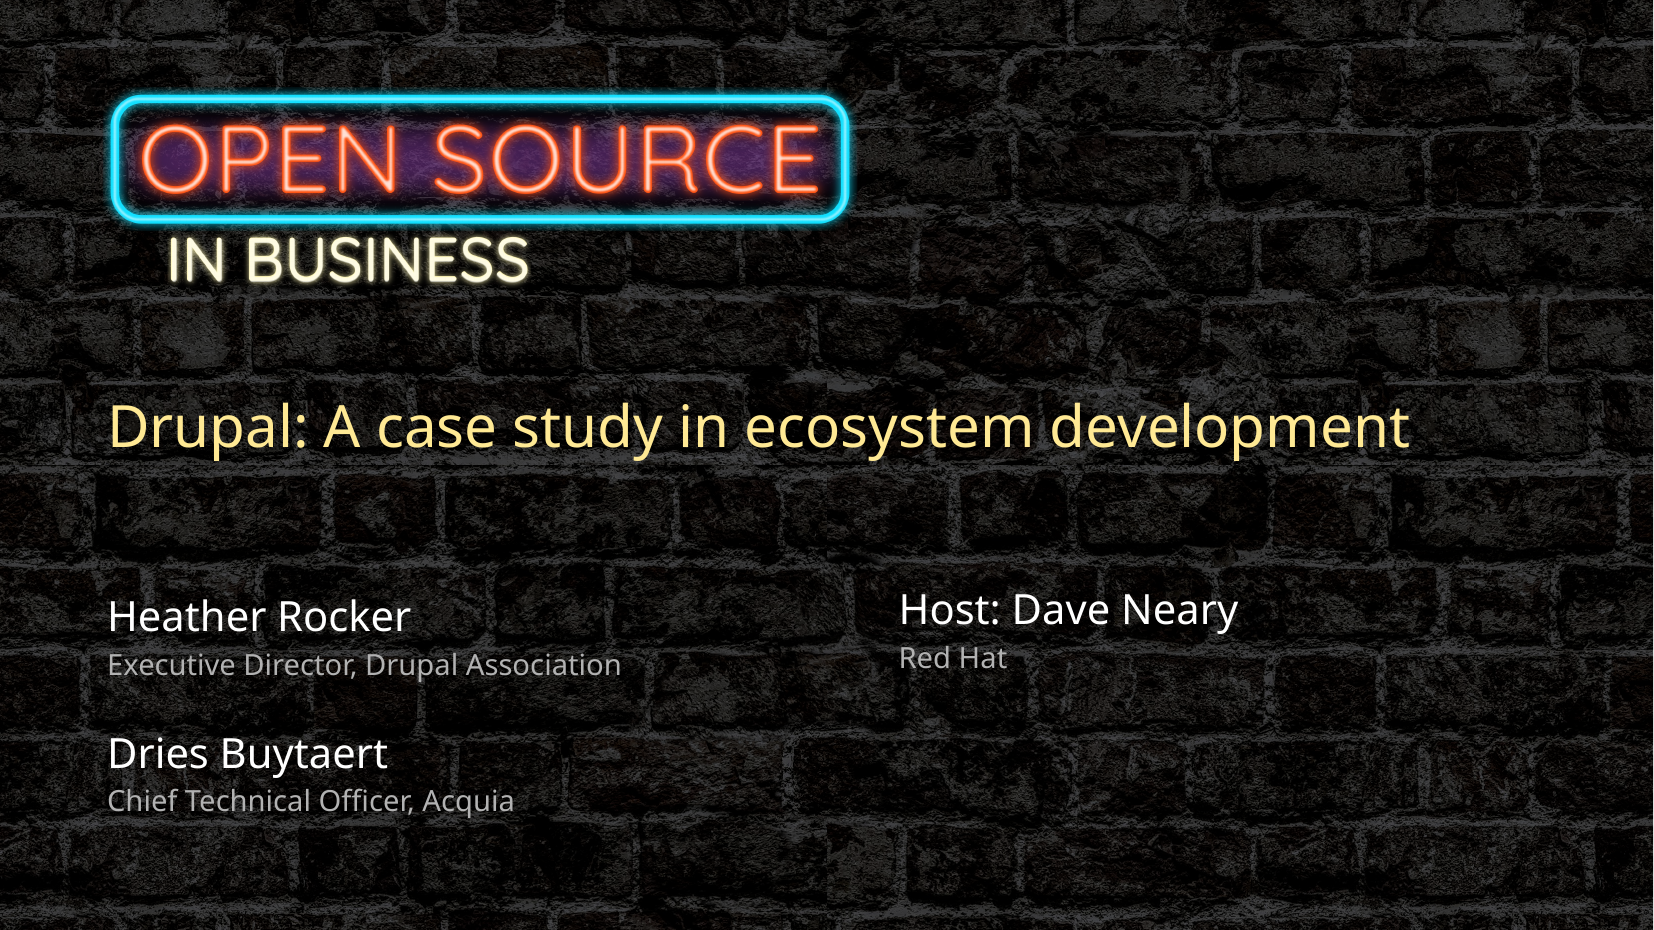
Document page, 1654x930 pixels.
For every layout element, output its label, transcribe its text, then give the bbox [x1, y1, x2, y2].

subtitle Heather Rocker Executive Director, Drupal Association Dries Buytaert Chief Technical Officer, Acquia [107, 587, 794, 892]
picture [0, 0, 1654, 930]
title Drupal: A case study in ecosystem development [107, 385, 1546, 545]
text_box Host: Dave Neary Red Hat [898, 579, 1585, 885]
